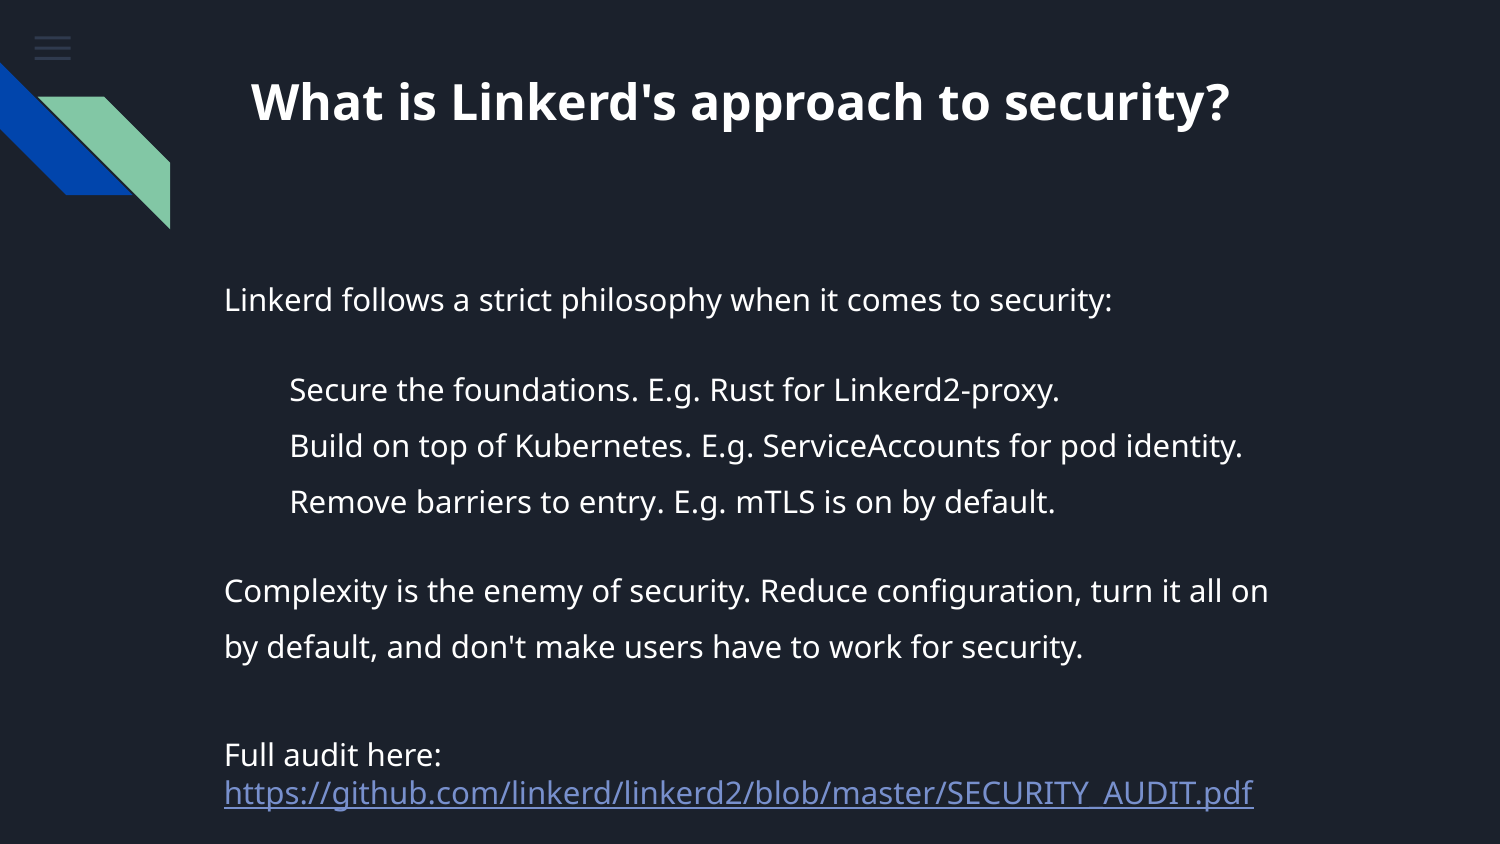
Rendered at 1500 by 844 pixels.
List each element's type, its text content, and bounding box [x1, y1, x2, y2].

text_box Linkerd follows a strict philosophy when it comes to security: Secure the foundations. E.g. Rust for Linkerd2-proxy. Build on top of Kubernetes. E.g. ServiceAccounts for pod identity. Remove barriers to entry. E.g. mTLS is on by default. Complexity is the enemy of security. Reduce configuration, turn it all on by default, and don't make users have to work for security. [208, 259, 1312, 720]
text_box Full audit here: https://github.com/linkerd/linkerd2/blob/master/SECURITY_AUDIT.pdf [208, 720, 1460, 806]
text_box What is Linkerd's approach to security? [236, 46, 1263, 151]
